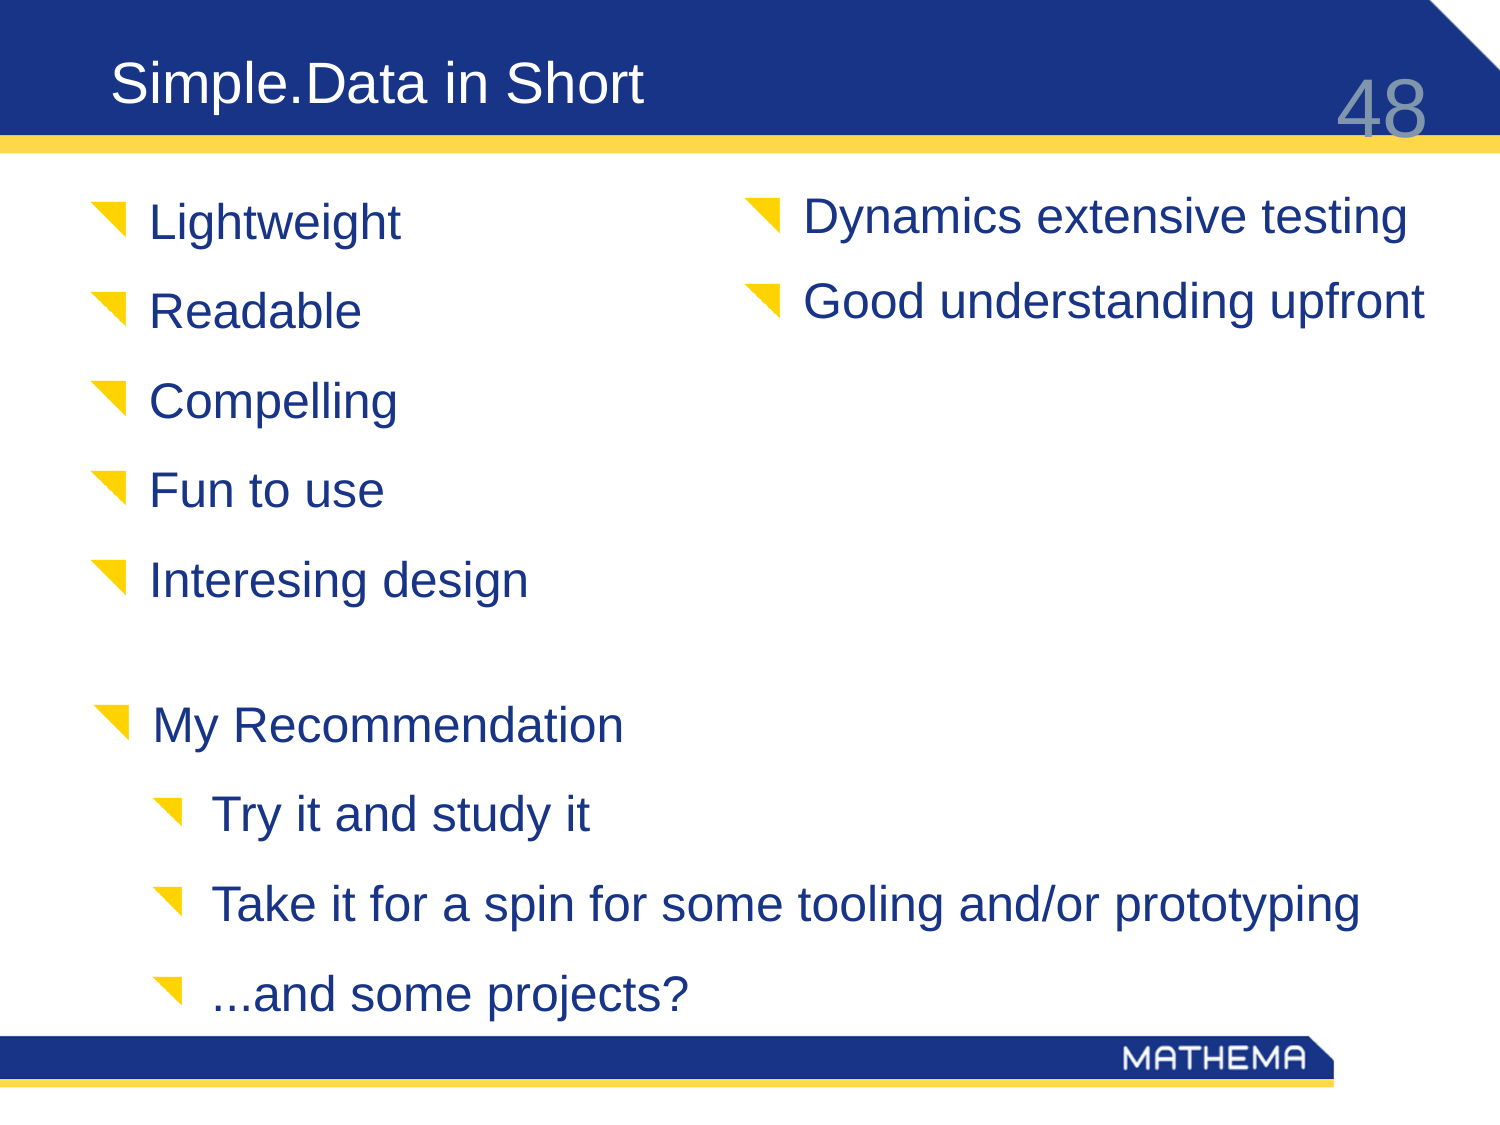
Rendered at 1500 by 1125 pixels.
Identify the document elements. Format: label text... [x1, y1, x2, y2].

picture [0, 0, 1500, 1125]
list Dynamics extensive testing Good understanding upfront [744, 187, 1461, 1014]
title Simple.Data in Short [75, 0, 1426, 174]
list Lightweight Readable Compelling Fun to use Interesing design [75, 181, 734, 1008]
text_box My Recommendation Try it and study it Take it for a spin for some tooling and/or prototyping ...and some projects? [78, 685, 1406, 1125]
